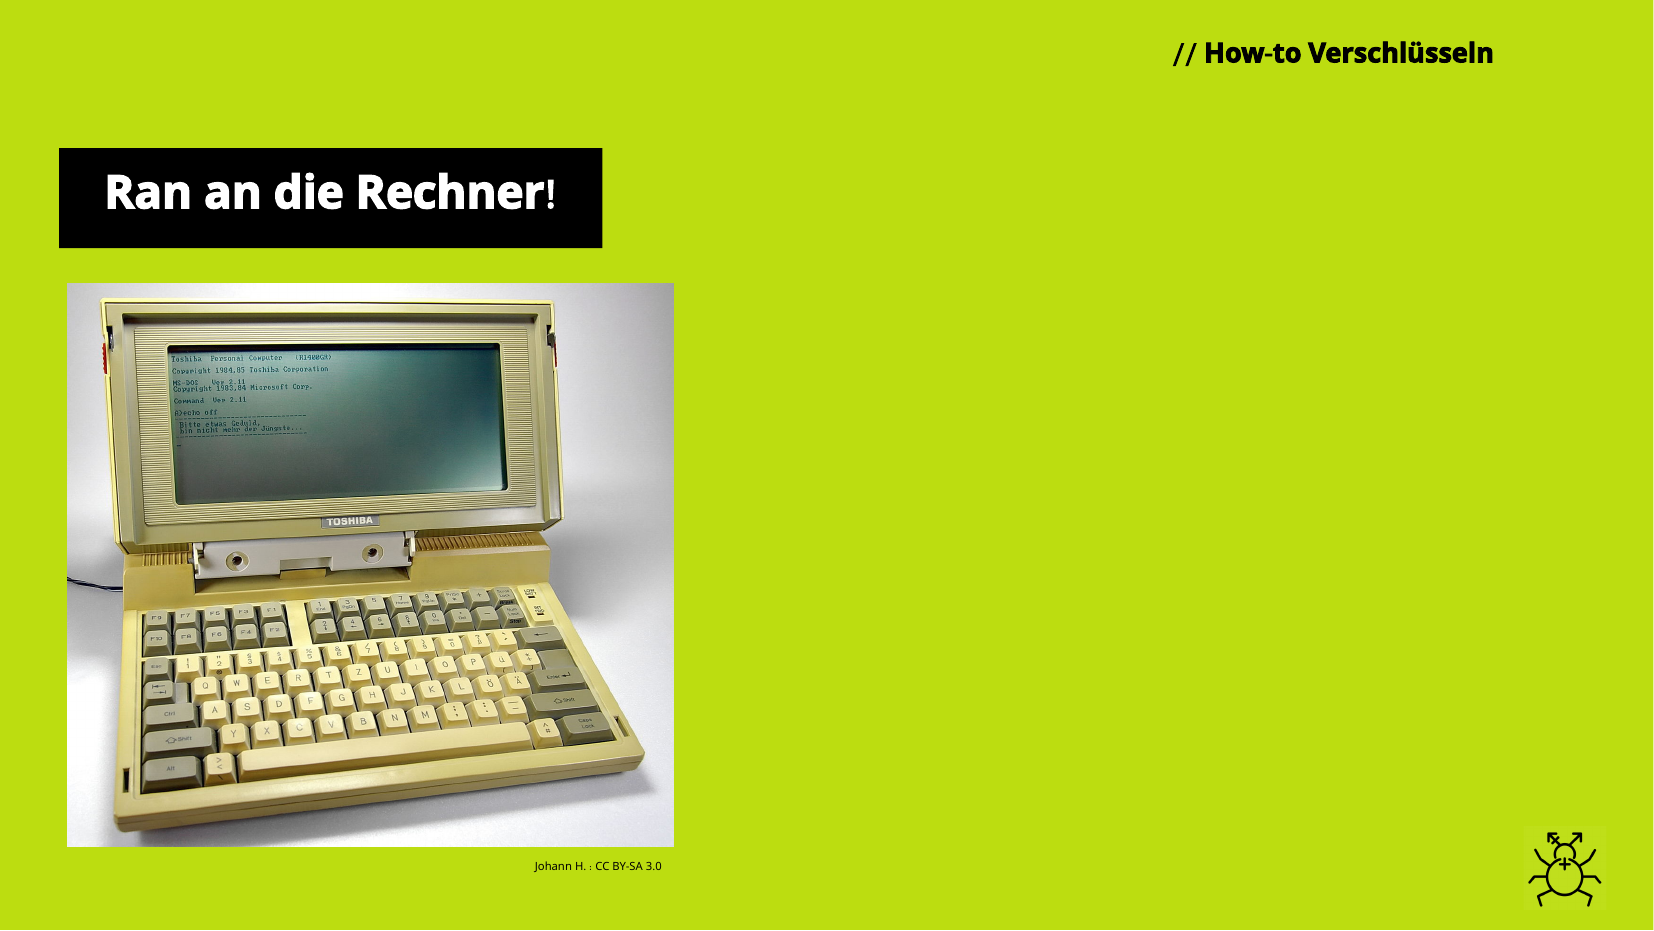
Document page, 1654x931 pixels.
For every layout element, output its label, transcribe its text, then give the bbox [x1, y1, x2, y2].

picture [1523, 826, 1607, 910]
text_box Johann H. : CC BY-SA 3.0 [520, 850, 768, 884]
text_box // How-to Verschlüsseln [1157, 24, 1630, 83]
title Ran an die Rechner! [59, 148, 603, 249]
picture [67, 283, 674, 847]
